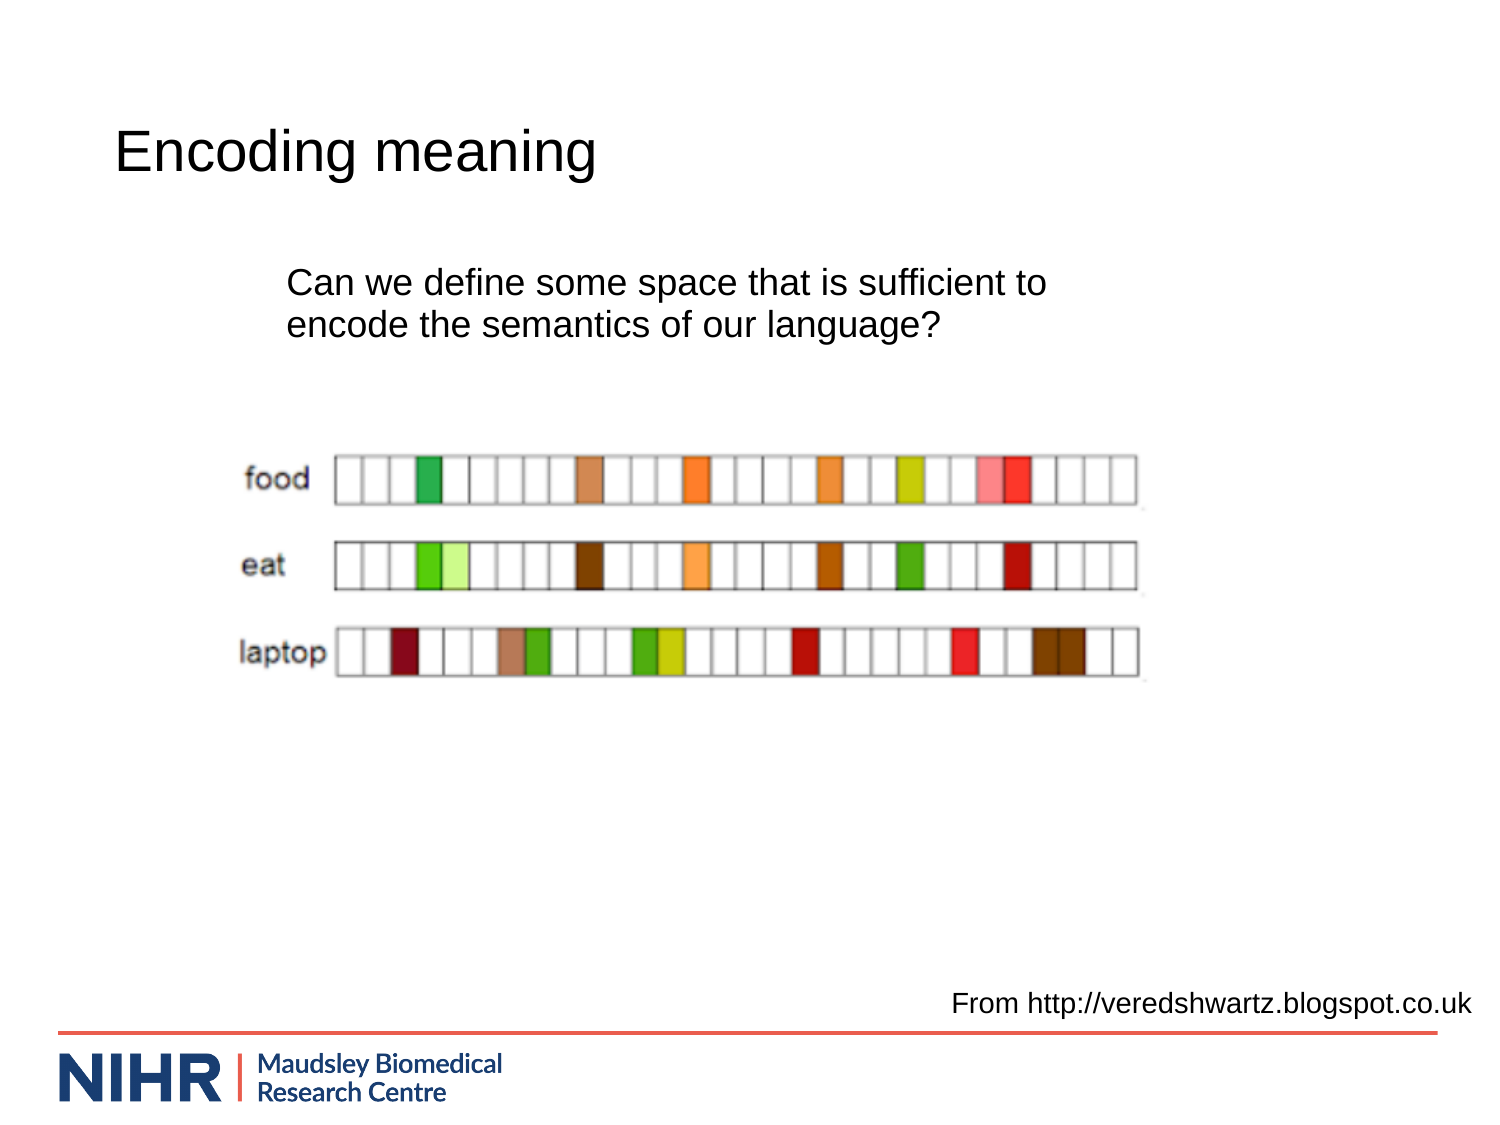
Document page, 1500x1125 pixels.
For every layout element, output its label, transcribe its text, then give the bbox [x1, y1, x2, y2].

text_box Encoding meaning [100, 113, 1105, 192]
text_box From http://veredshwartz.blogspot.co.uk [936, 979, 1489, 1028]
text_box Can we define some space that is sufficient to encode the semantics of our language? [236, 253, 1158, 353]
picture [29, 1018, 531, 1125]
picture [200, 445, 1178, 697]
